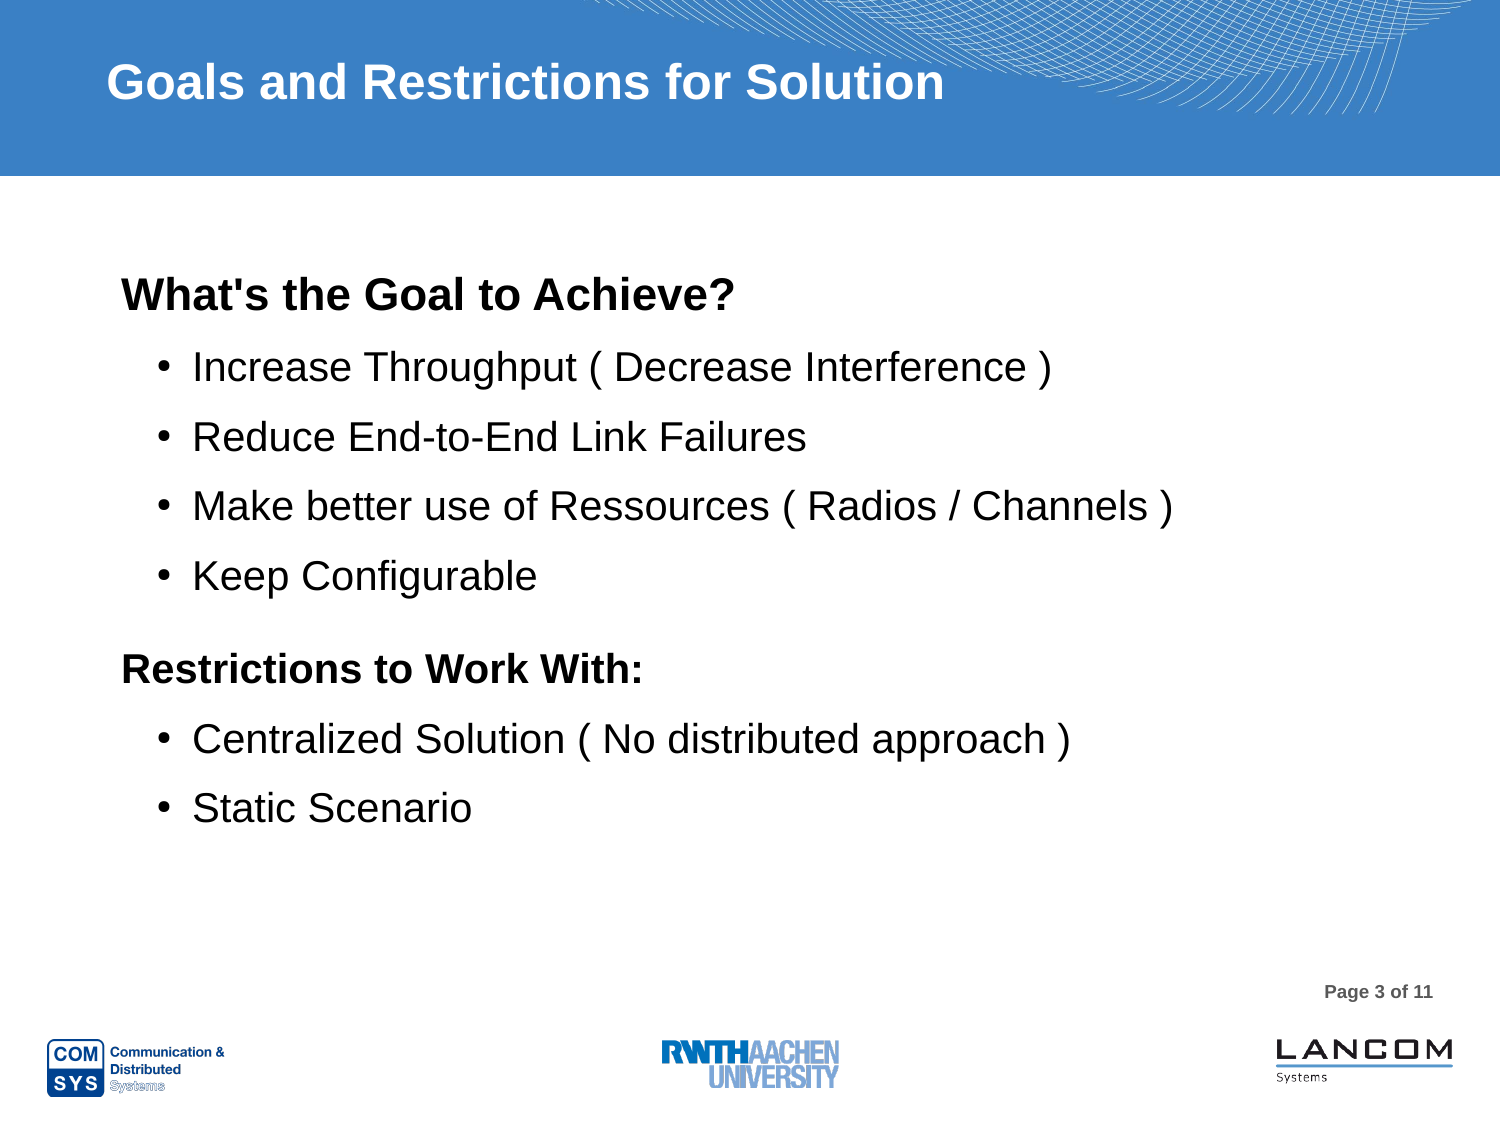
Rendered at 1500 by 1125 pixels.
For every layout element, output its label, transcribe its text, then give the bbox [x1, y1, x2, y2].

picture [1275, 1039, 1453, 1084]
title Goals and Restrictions for Solution [106, 35, 1176, 110]
picture [0, 0, 1500, 176]
text_box What's the Goal to Achieve? Increase Throughput ( Decrease Interference ) Reduce End-to-End Link Failures Make better use of Ressources ( Radios / Channels ) Keep Configurable Restrictions to Work With: Centralized Solution ( No distributed approach ) Static Scenario [106, 236, 1323, 814]
